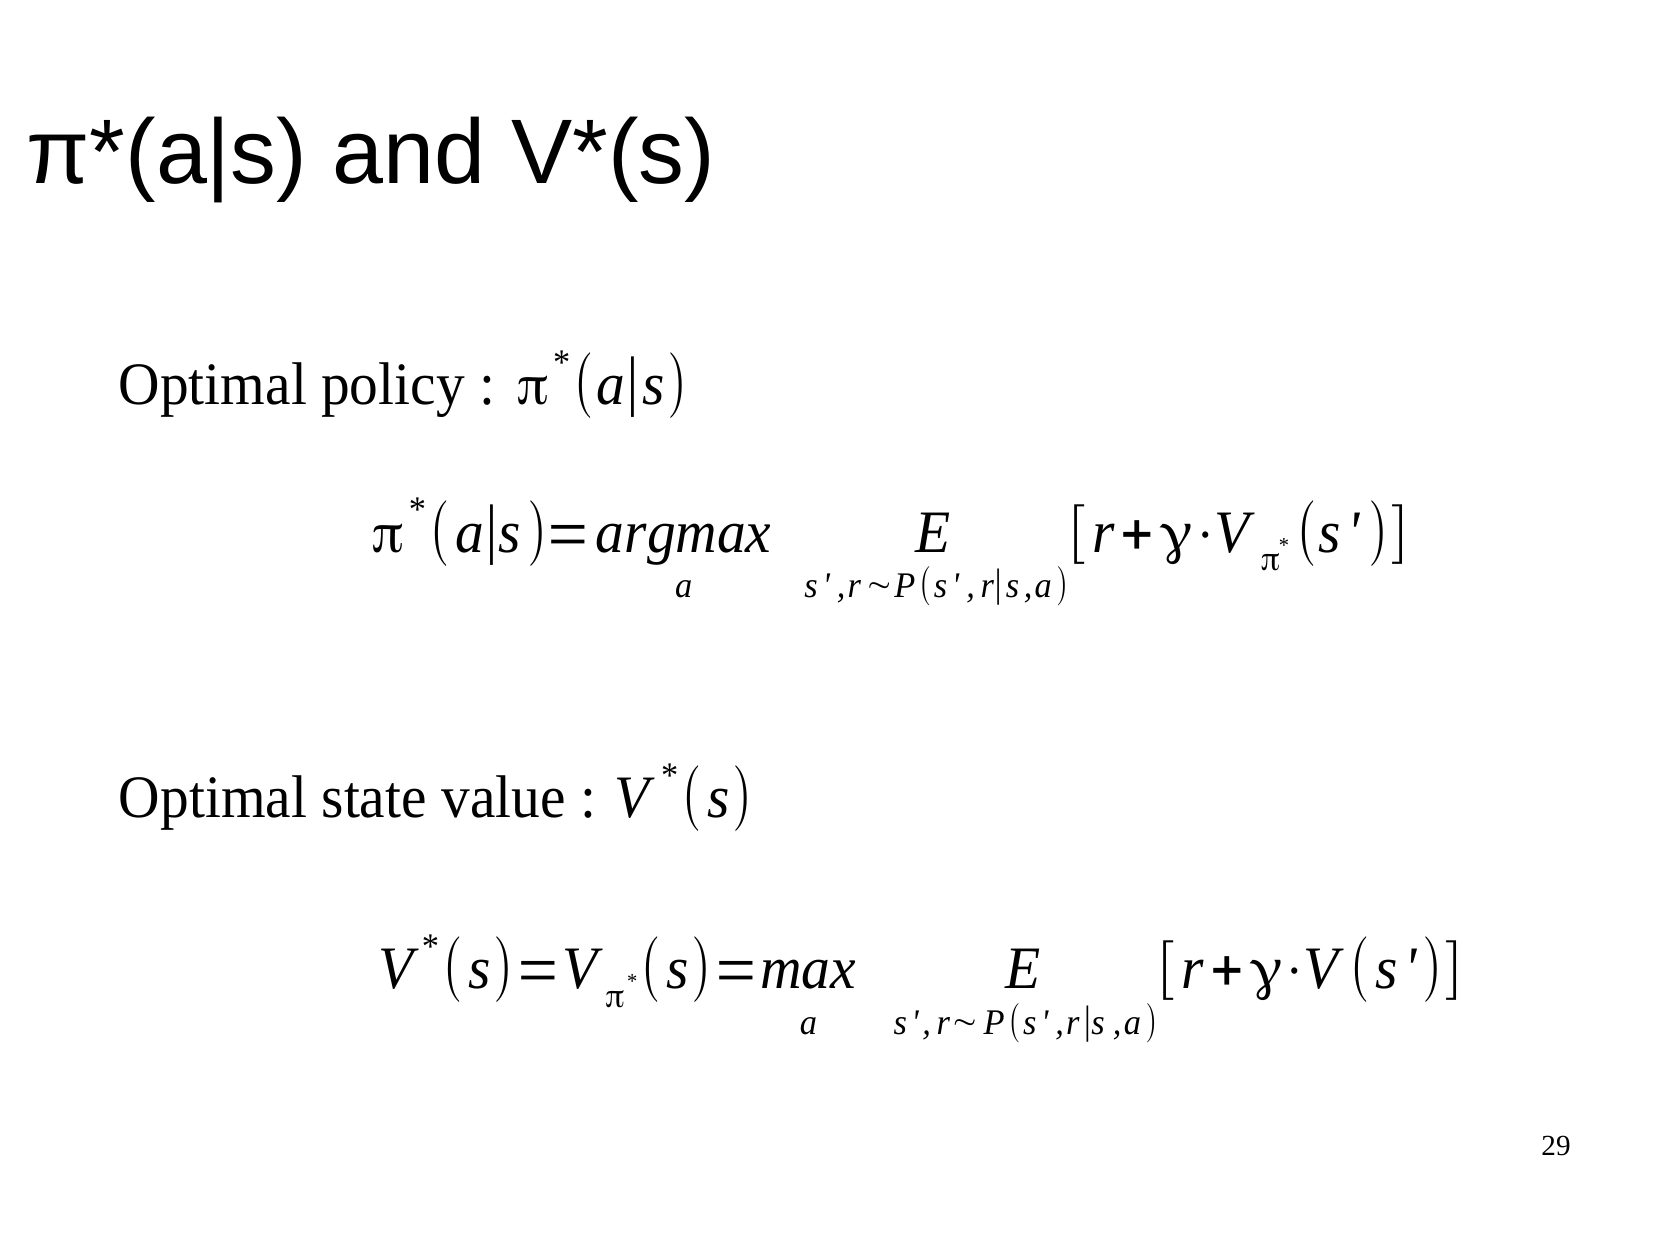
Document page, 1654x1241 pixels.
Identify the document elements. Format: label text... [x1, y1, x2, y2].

chart [358, 488, 1420, 608]
chart [104, 340, 702, 421]
chart [104, 753, 766, 834]
text_box π*(a|s) and V*(s) [11, 93, 1477, 211]
text_box [34, 418, 1361, 603]
chart [364, 924, 1476, 1045]
